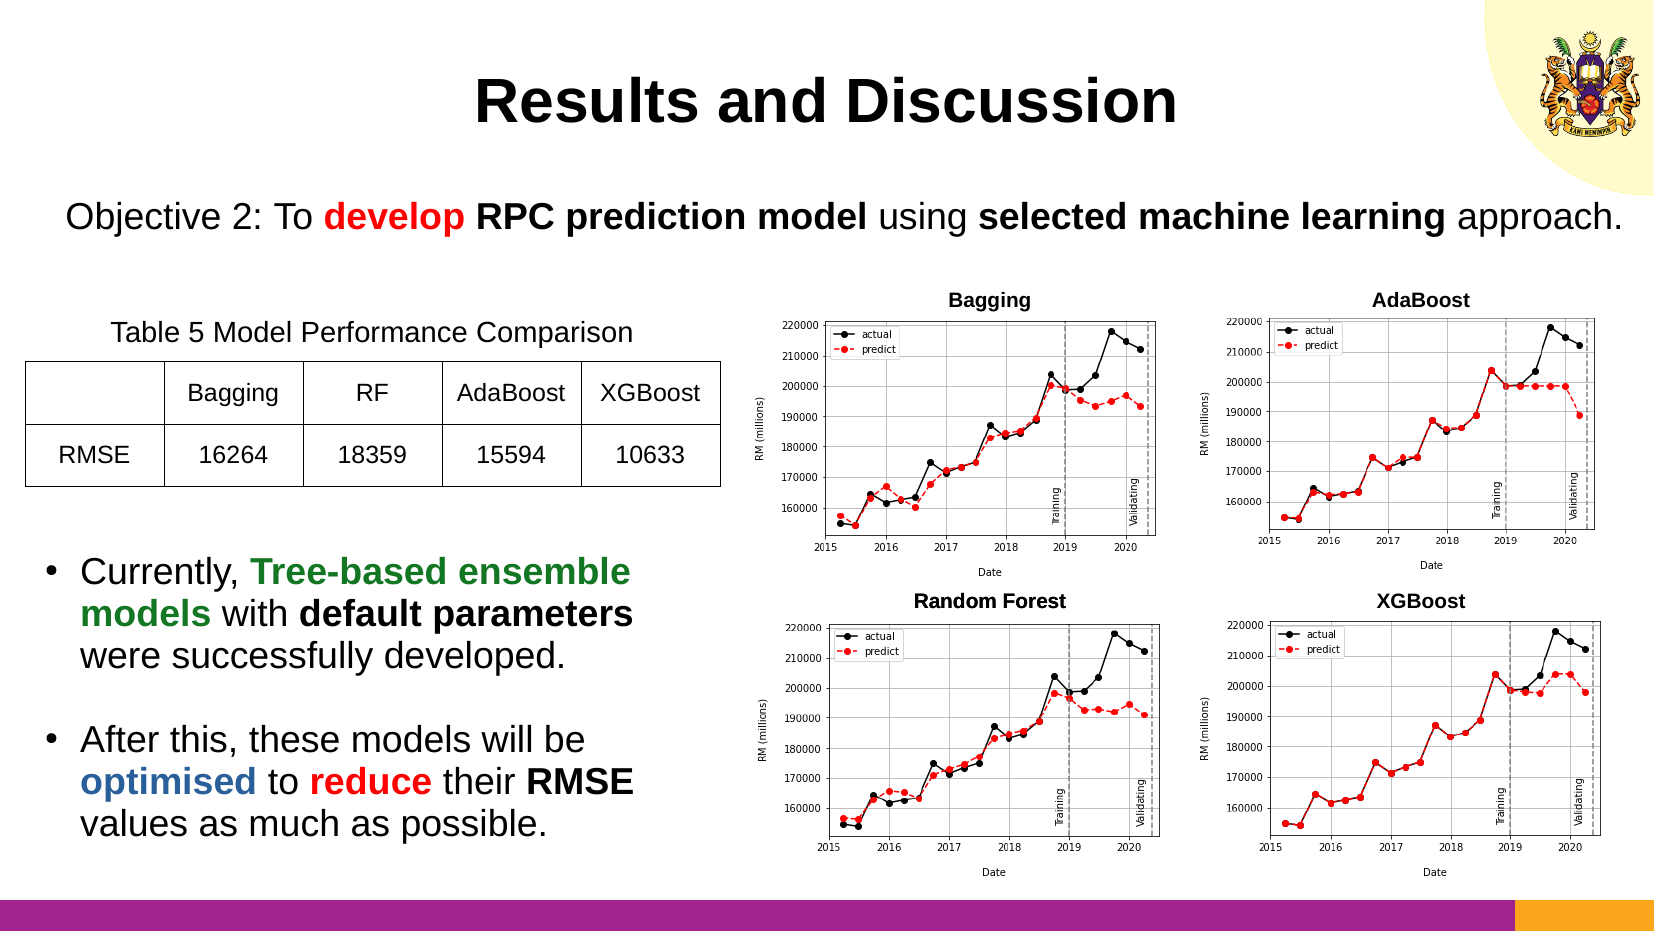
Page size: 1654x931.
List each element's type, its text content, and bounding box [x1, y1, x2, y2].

table_header Bagging [165, 362, 303, 424]
table_cell 18359 [304, 425, 442, 486]
table_cell 16264 [165, 425, 303, 486]
text_box Random Forest [810, 582, 1171, 621]
text_box Results and Discussion [0, 26, 1573, 176]
text_box [0, 900, 1654, 931]
text_box [1484, 0, 1654, 196]
text_box Objective 2: To develop RPC prediction model using selected machine learning approach. [0, 186, 1654, 247]
table_header RF [304, 362, 442, 424]
table_header [26, 362, 164, 424]
text_box Table 5 Model Performance Comparison [24, 308, 720, 357]
text_box AdaBoost [1241, 281, 1602, 320]
table_cell RMSE [26, 425, 164, 486]
picture [747, 315, 1647, 590]
table_cell 15594 [443, 425, 581, 486]
table_cell 10633 [582, 425, 720, 486]
table_header AdaBoost [443, 362, 581, 424]
text_box Bagging [810, 281, 1171, 320]
text_box Currently, Tree-based ensemble models with default parameters were successfully developed. After this, these models will be optimised to reduce their RMSE values as much as possible. [30, 543, 721, 856]
table_header XGBoost [582, 362, 720, 424]
picture [1540, 30, 1642, 137]
picture [750, 615, 1180, 882]
text_box XGBoost [1241, 582, 1602, 621]
picture [1194, 615, 1613, 888]
